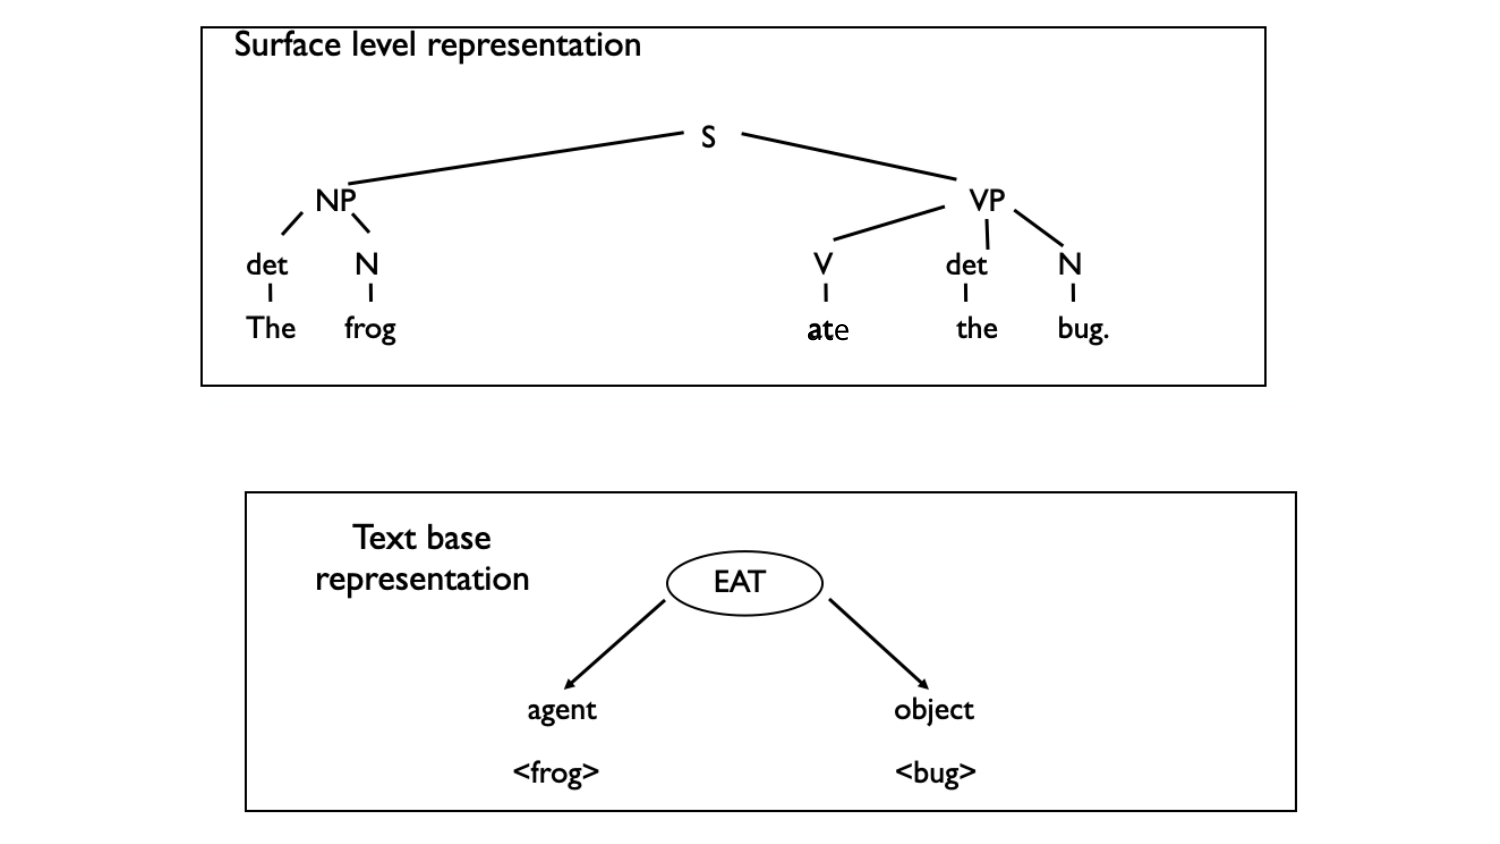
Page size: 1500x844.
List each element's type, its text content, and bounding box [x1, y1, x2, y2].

picture [196, 24, 1304, 819]
text_box ate [791, 296, 922, 344]
